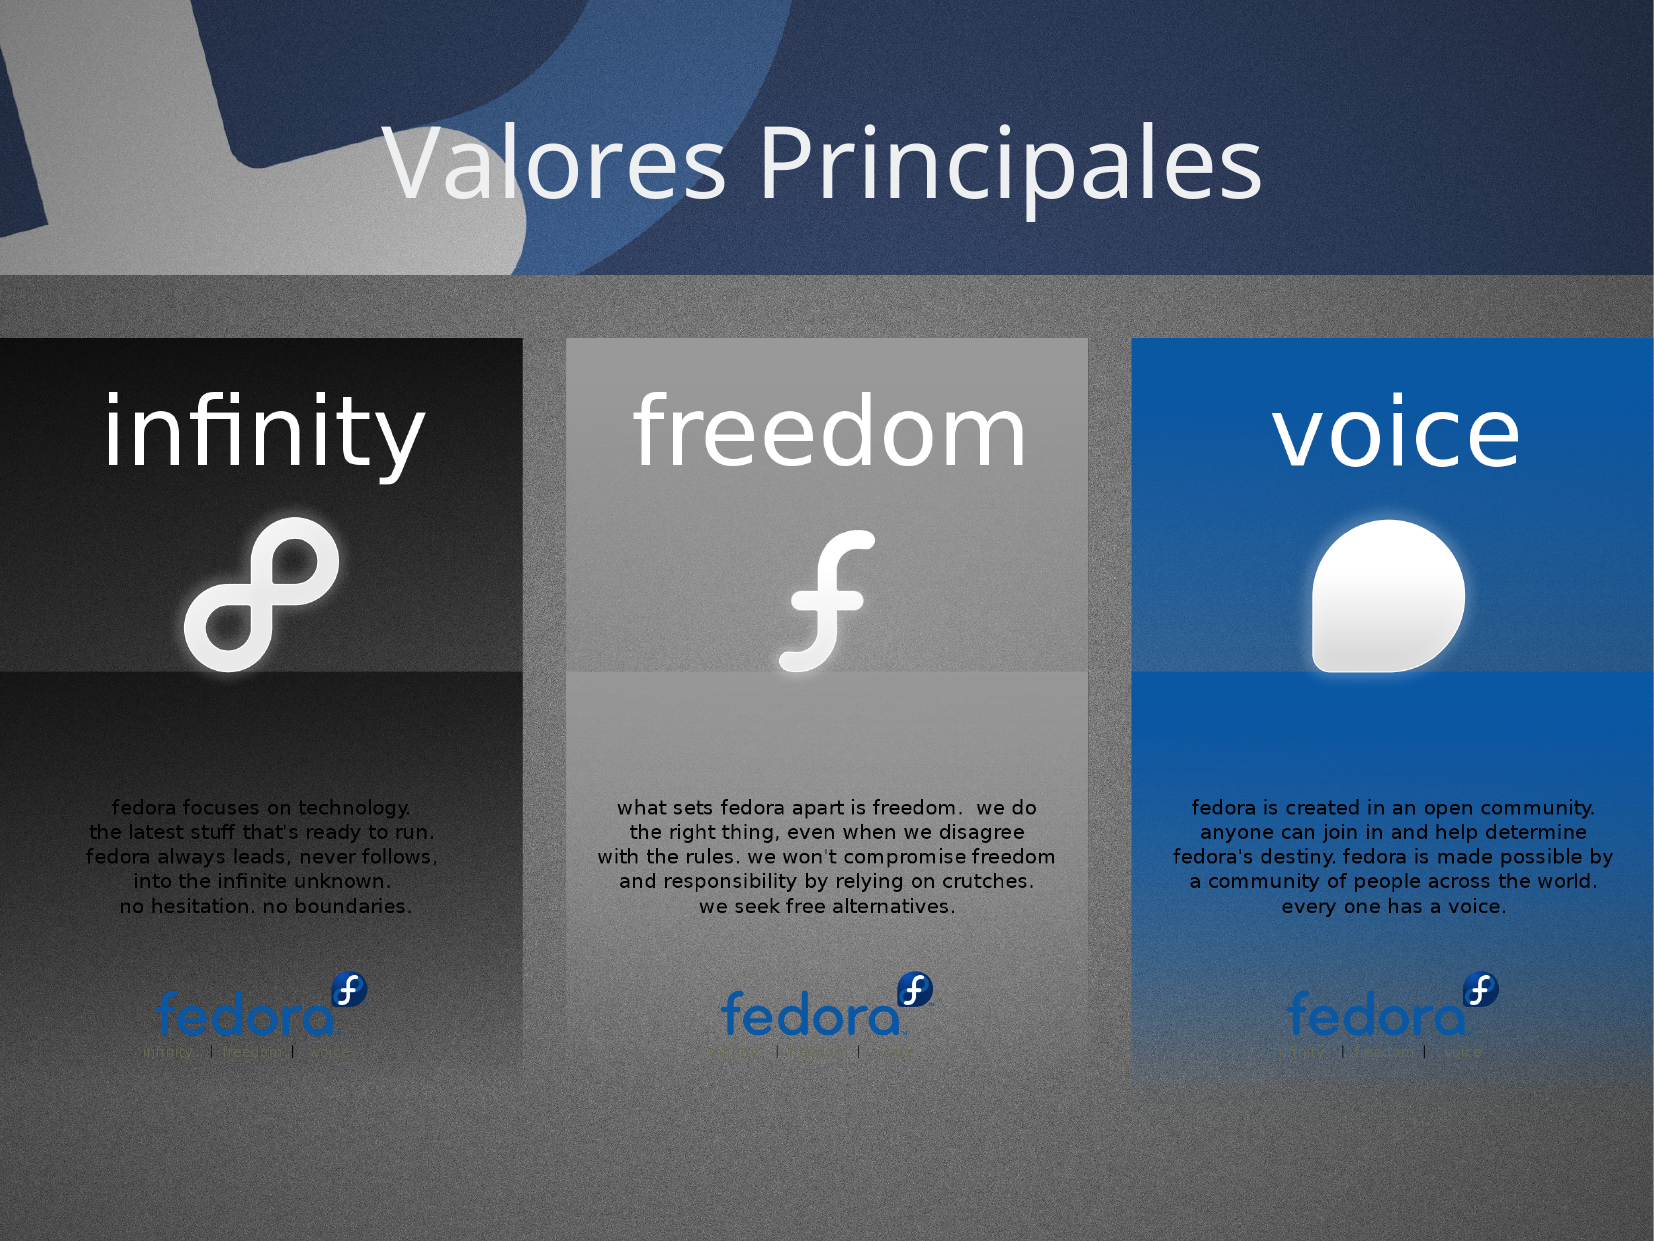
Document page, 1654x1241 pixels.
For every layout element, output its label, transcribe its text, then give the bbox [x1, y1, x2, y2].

picture [0, 0, 1654, 1241]
text_box Valores Principales [86, 59, 1563, 266]
